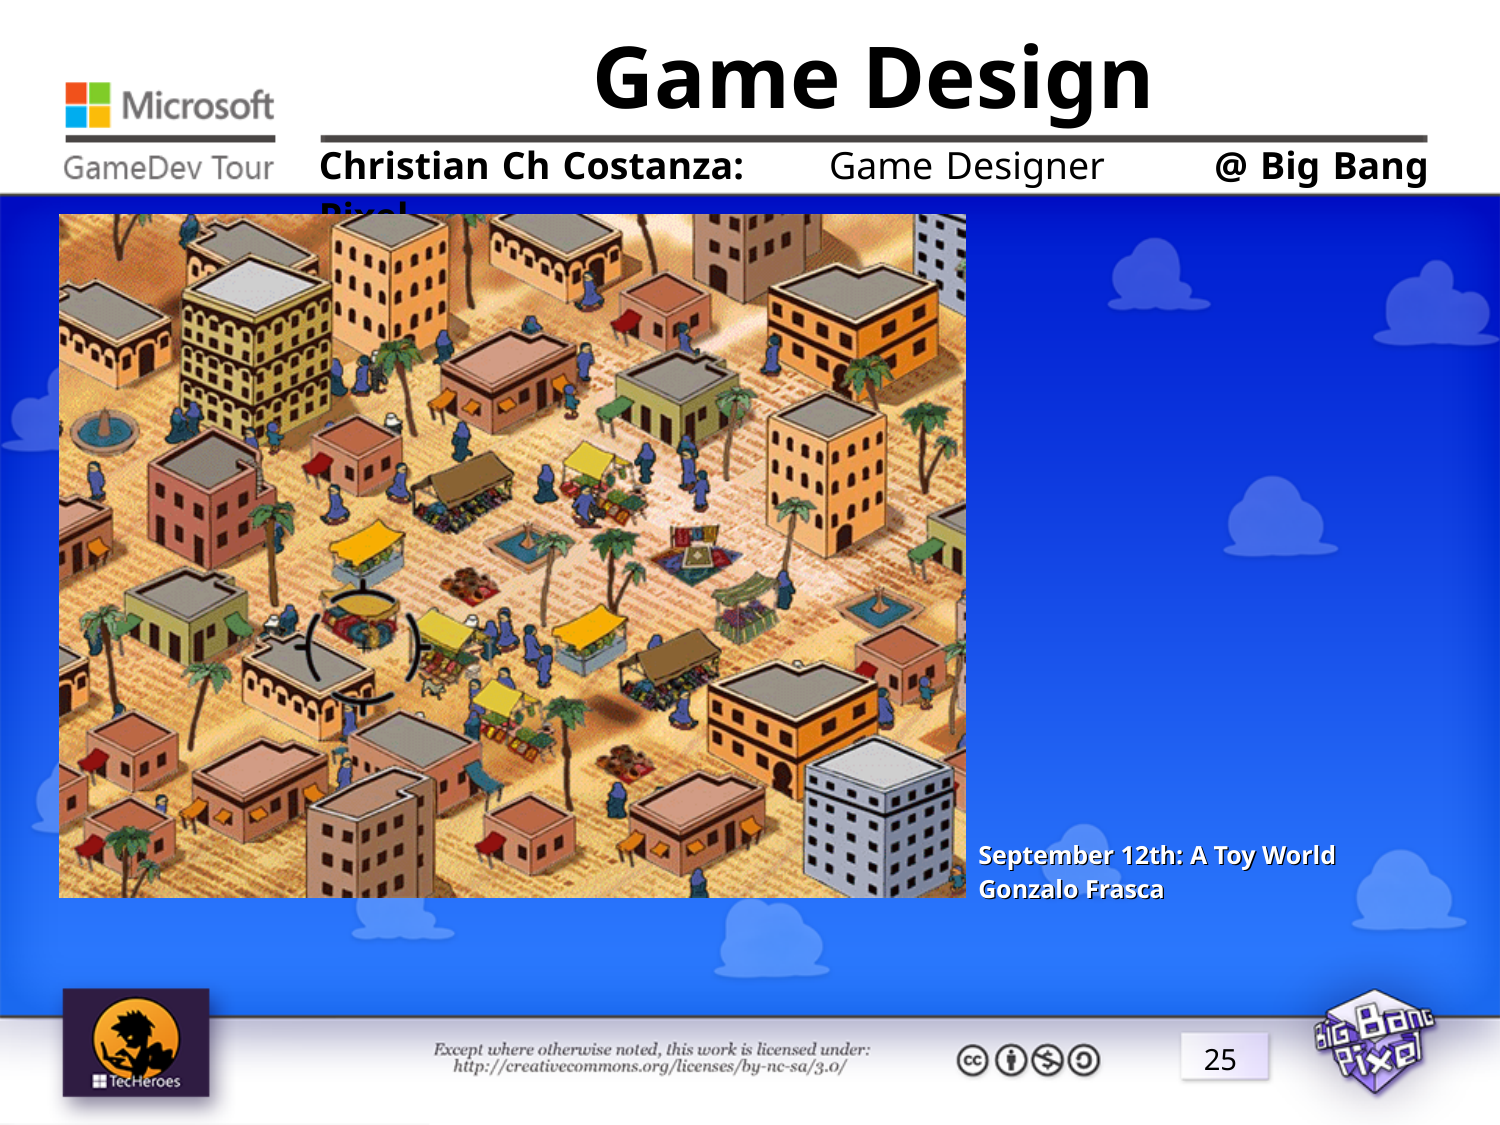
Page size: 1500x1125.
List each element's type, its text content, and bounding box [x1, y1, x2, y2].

text_box September 12th: A Toy World Gonzalo Frasca [963, 830, 1430, 945]
picture [0, 0, 1500, 1125]
text_box Christian Ch Costanza: Game Designer @ Big Bang Pixel [318, 124, 1430, 257]
text_box <numero> [1110, 1033, 1252, 1117]
text_box Game Design [319, 9, 1430, 142]
